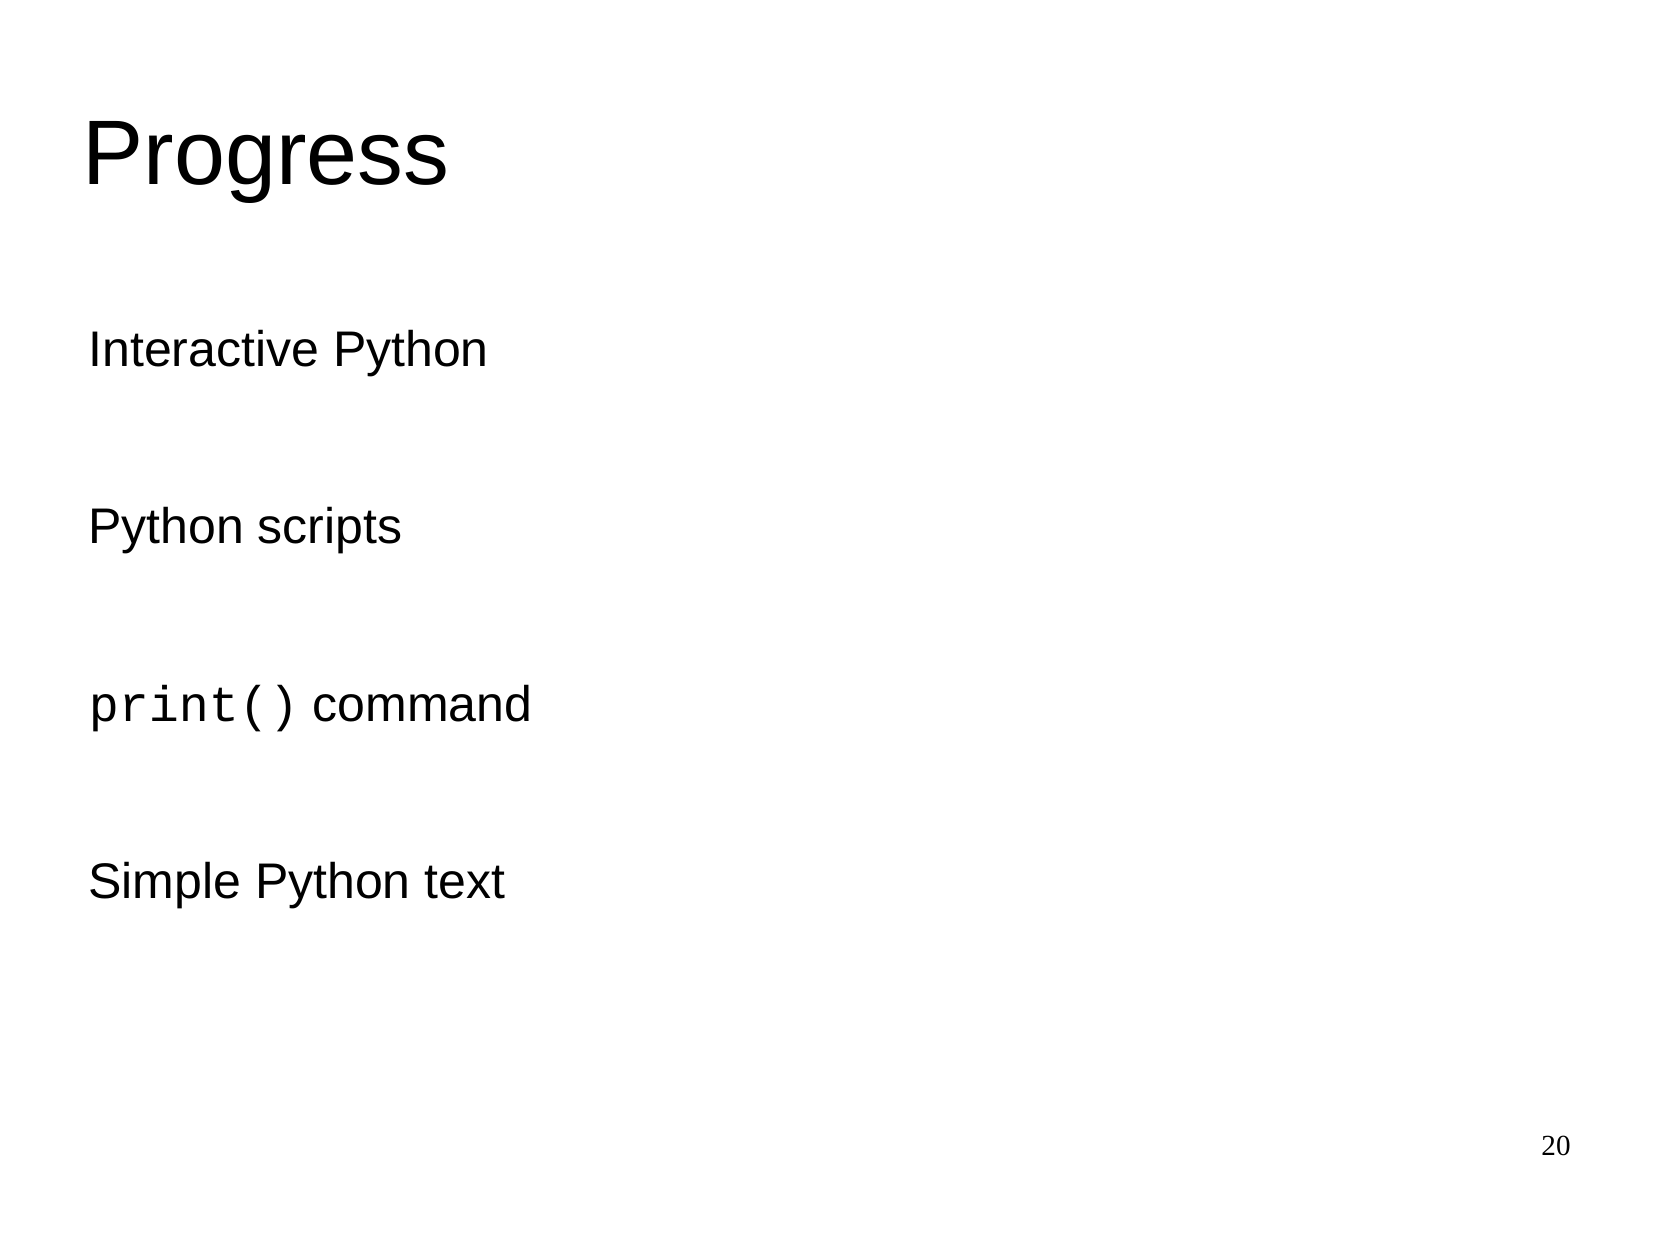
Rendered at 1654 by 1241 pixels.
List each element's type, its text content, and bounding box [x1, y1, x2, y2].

text_box Simple Python text [82, 847, 512, 915]
text_box Python scripts [82, 492, 409, 561]
text_box print() command [82, 670, 539, 743]
text_box Interactive Python [82, 315, 496, 384]
title Progress [82, 49, 1571, 257]
